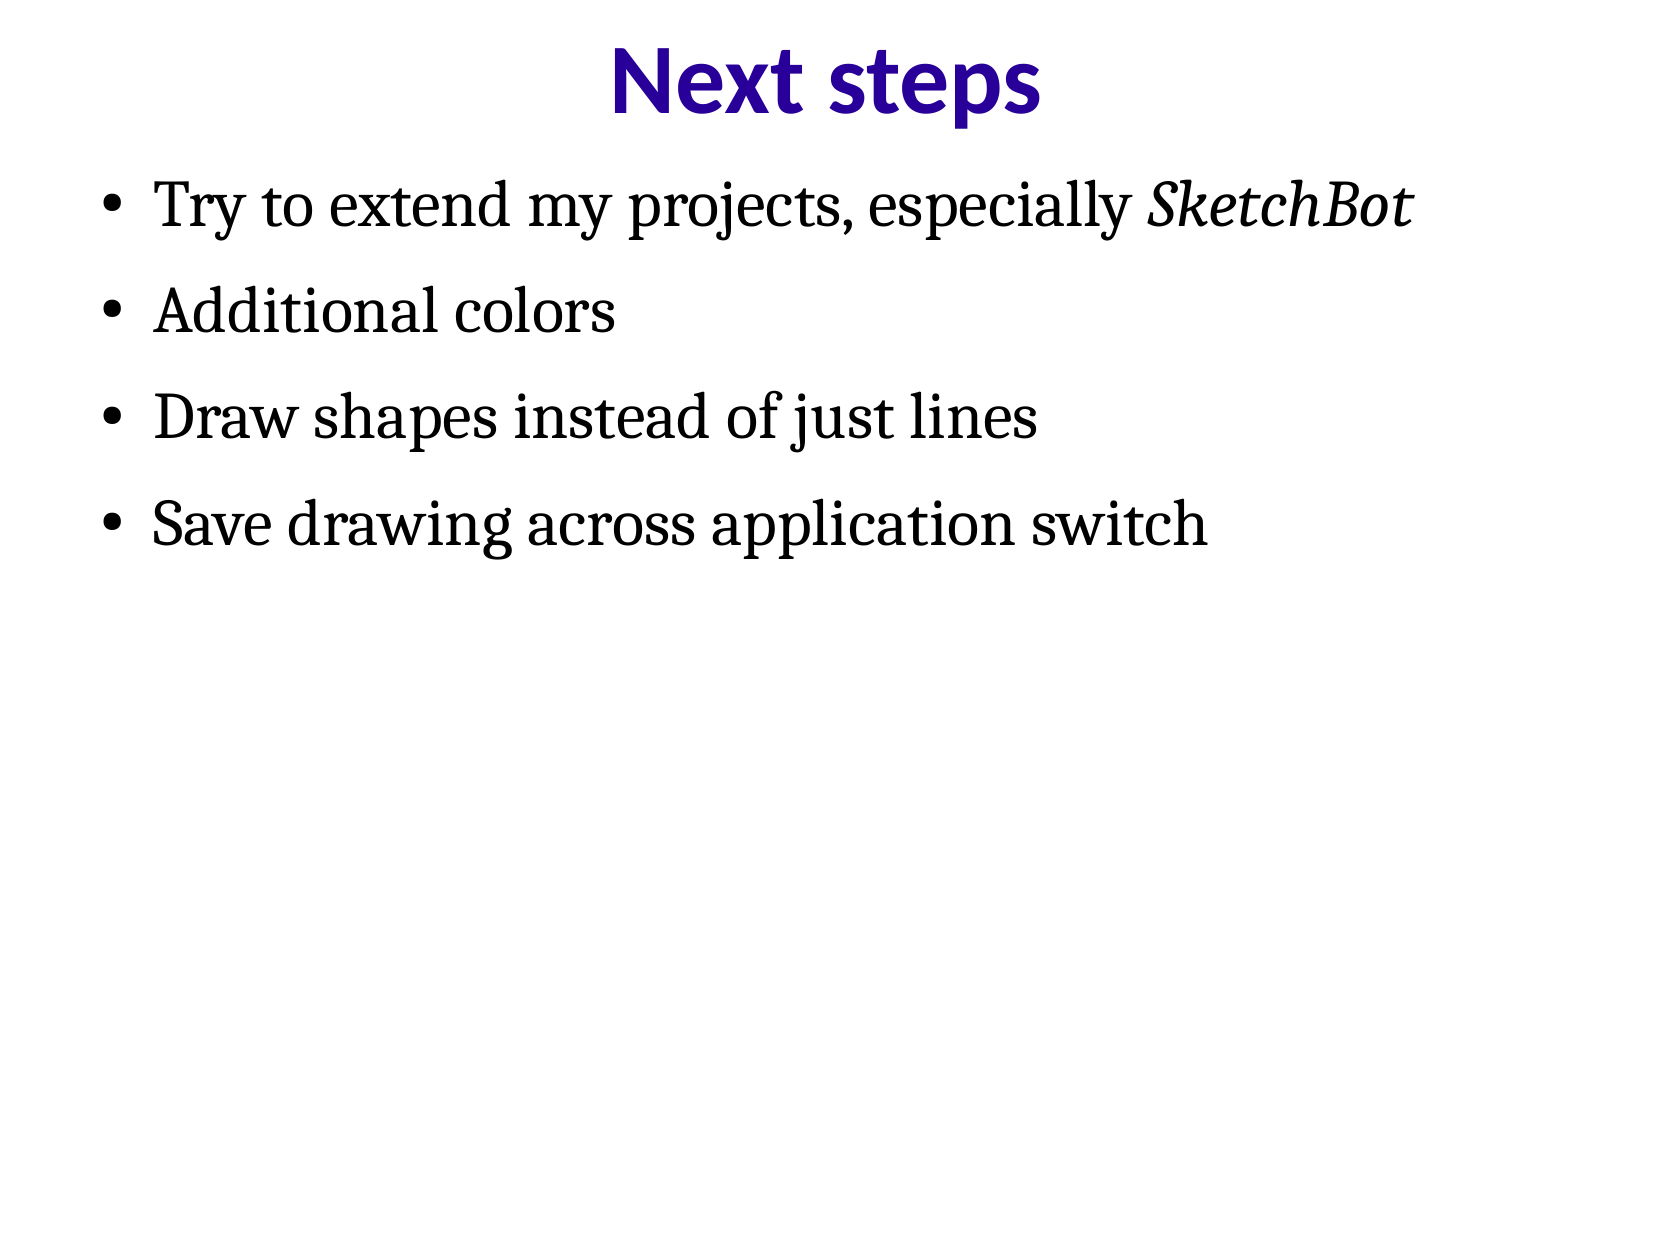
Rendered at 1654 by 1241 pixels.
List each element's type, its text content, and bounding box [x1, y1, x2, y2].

list Try to extend my projects, especially SketchBot Additional colors Draw shapes instead of just lines Save drawing across application switch [82, 166, 1571, 970]
title Next steps [82, 0, 1571, 166]
